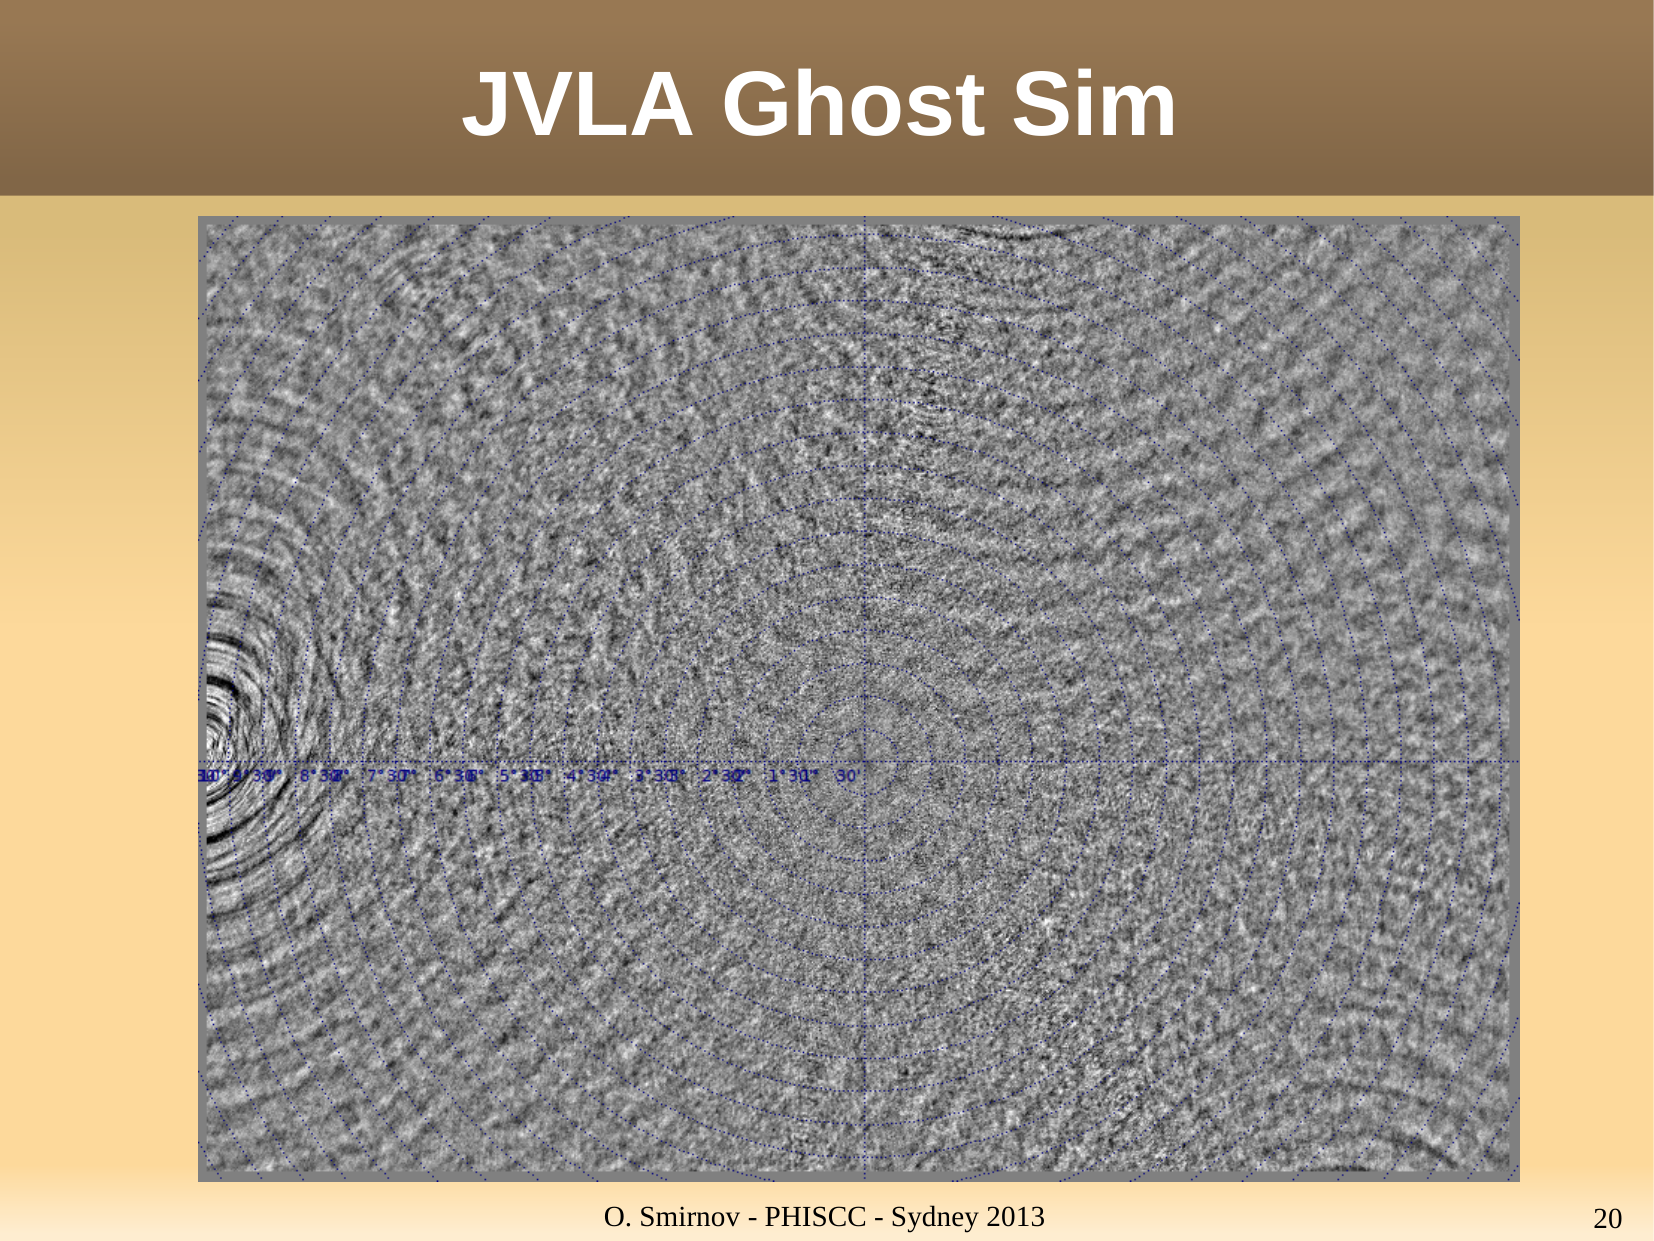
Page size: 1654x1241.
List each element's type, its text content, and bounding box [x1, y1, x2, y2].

title JVLA Ghost Sim [76, 0, 1565, 208]
picture [0, 0, 1654, 1241]
